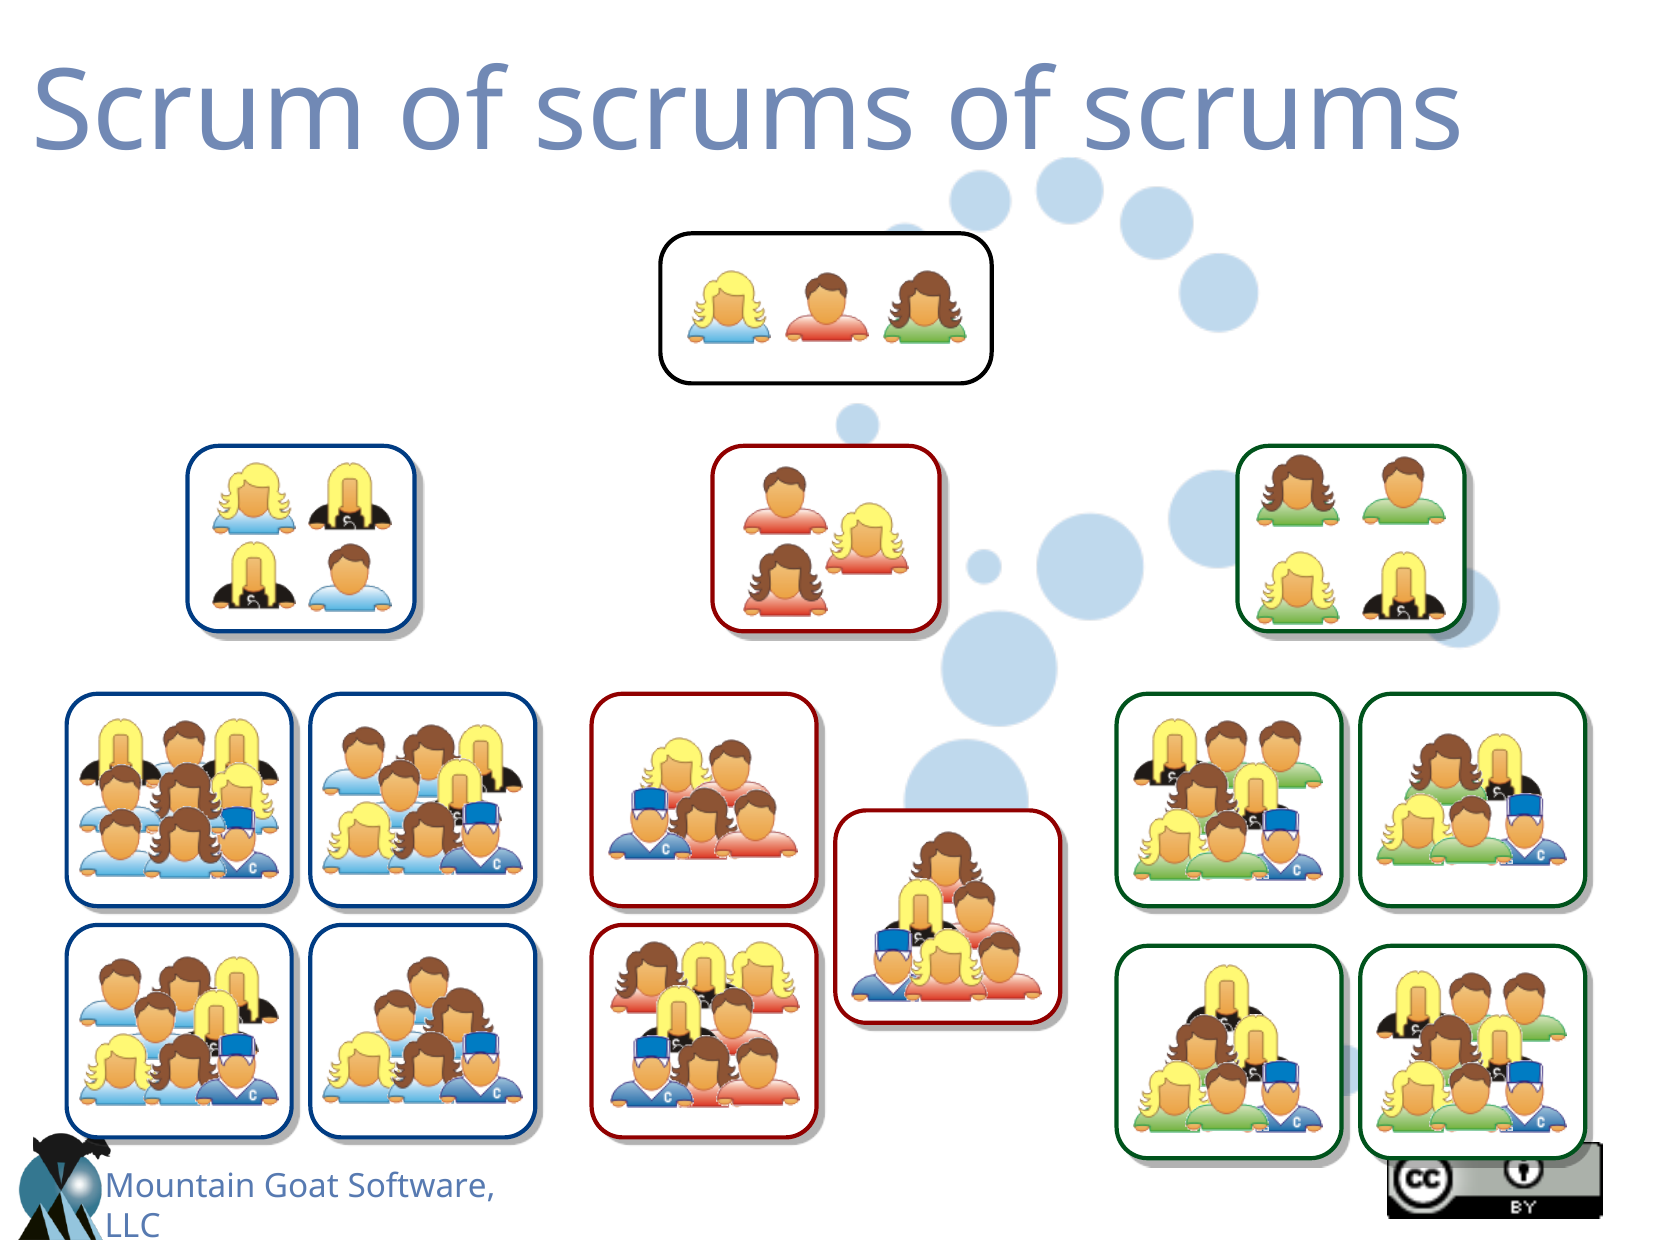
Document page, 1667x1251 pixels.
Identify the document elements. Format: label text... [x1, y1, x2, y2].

picture [1133, 964, 1323, 1133]
title Scrum of scrums of scrums [24, 18, 1659, 194]
text_box [66, 693, 292, 907]
picture [743, 466, 909, 617]
picture [835, 194, 1563, 1096]
picture [851, 831, 1042, 1002]
picture [608, 737, 798, 860]
picture [883, 270, 967, 344]
text_box [1360, 693, 1586, 907]
text_box [591, 693, 817, 907]
picture [610, 941, 800, 1108]
picture [308, 543, 392, 612]
picture [1376, 970, 1567, 1133]
text_box [1116, 693, 1342, 907]
picture [79, 956, 279, 1106]
text_box [712, 445, 940, 632]
text_box [310, 924, 536, 1138]
picture [308, 462, 392, 535]
text_box [1116, 945, 1342, 1159]
picture [322, 724, 523, 875]
picture [785, 272, 869, 342]
picture [212, 541, 296, 614]
text_box [835, 810, 1061, 1023]
picture [1387, 1142, 1603, 1219]
text_box [187, 445, 415, 632]
text_box [1237, 445, 1465, 632]
text_box [591, 924, 817, 1138]
text_box [66, 924, 292, 1138]
text_box [310, 693, 536, 907]
text_box [1360, 945, 1586, 1159]
picture [1376, 733, 1567, 866]
picture [687, 270, 771, 344]
picture [18, 1120, 111, 1240]
picture [212, 462, 296, 535]
picture [79, 718, 279, 879]
picture [322, 956, 523, 1104]
text_box [660, 233, 992, 384]
